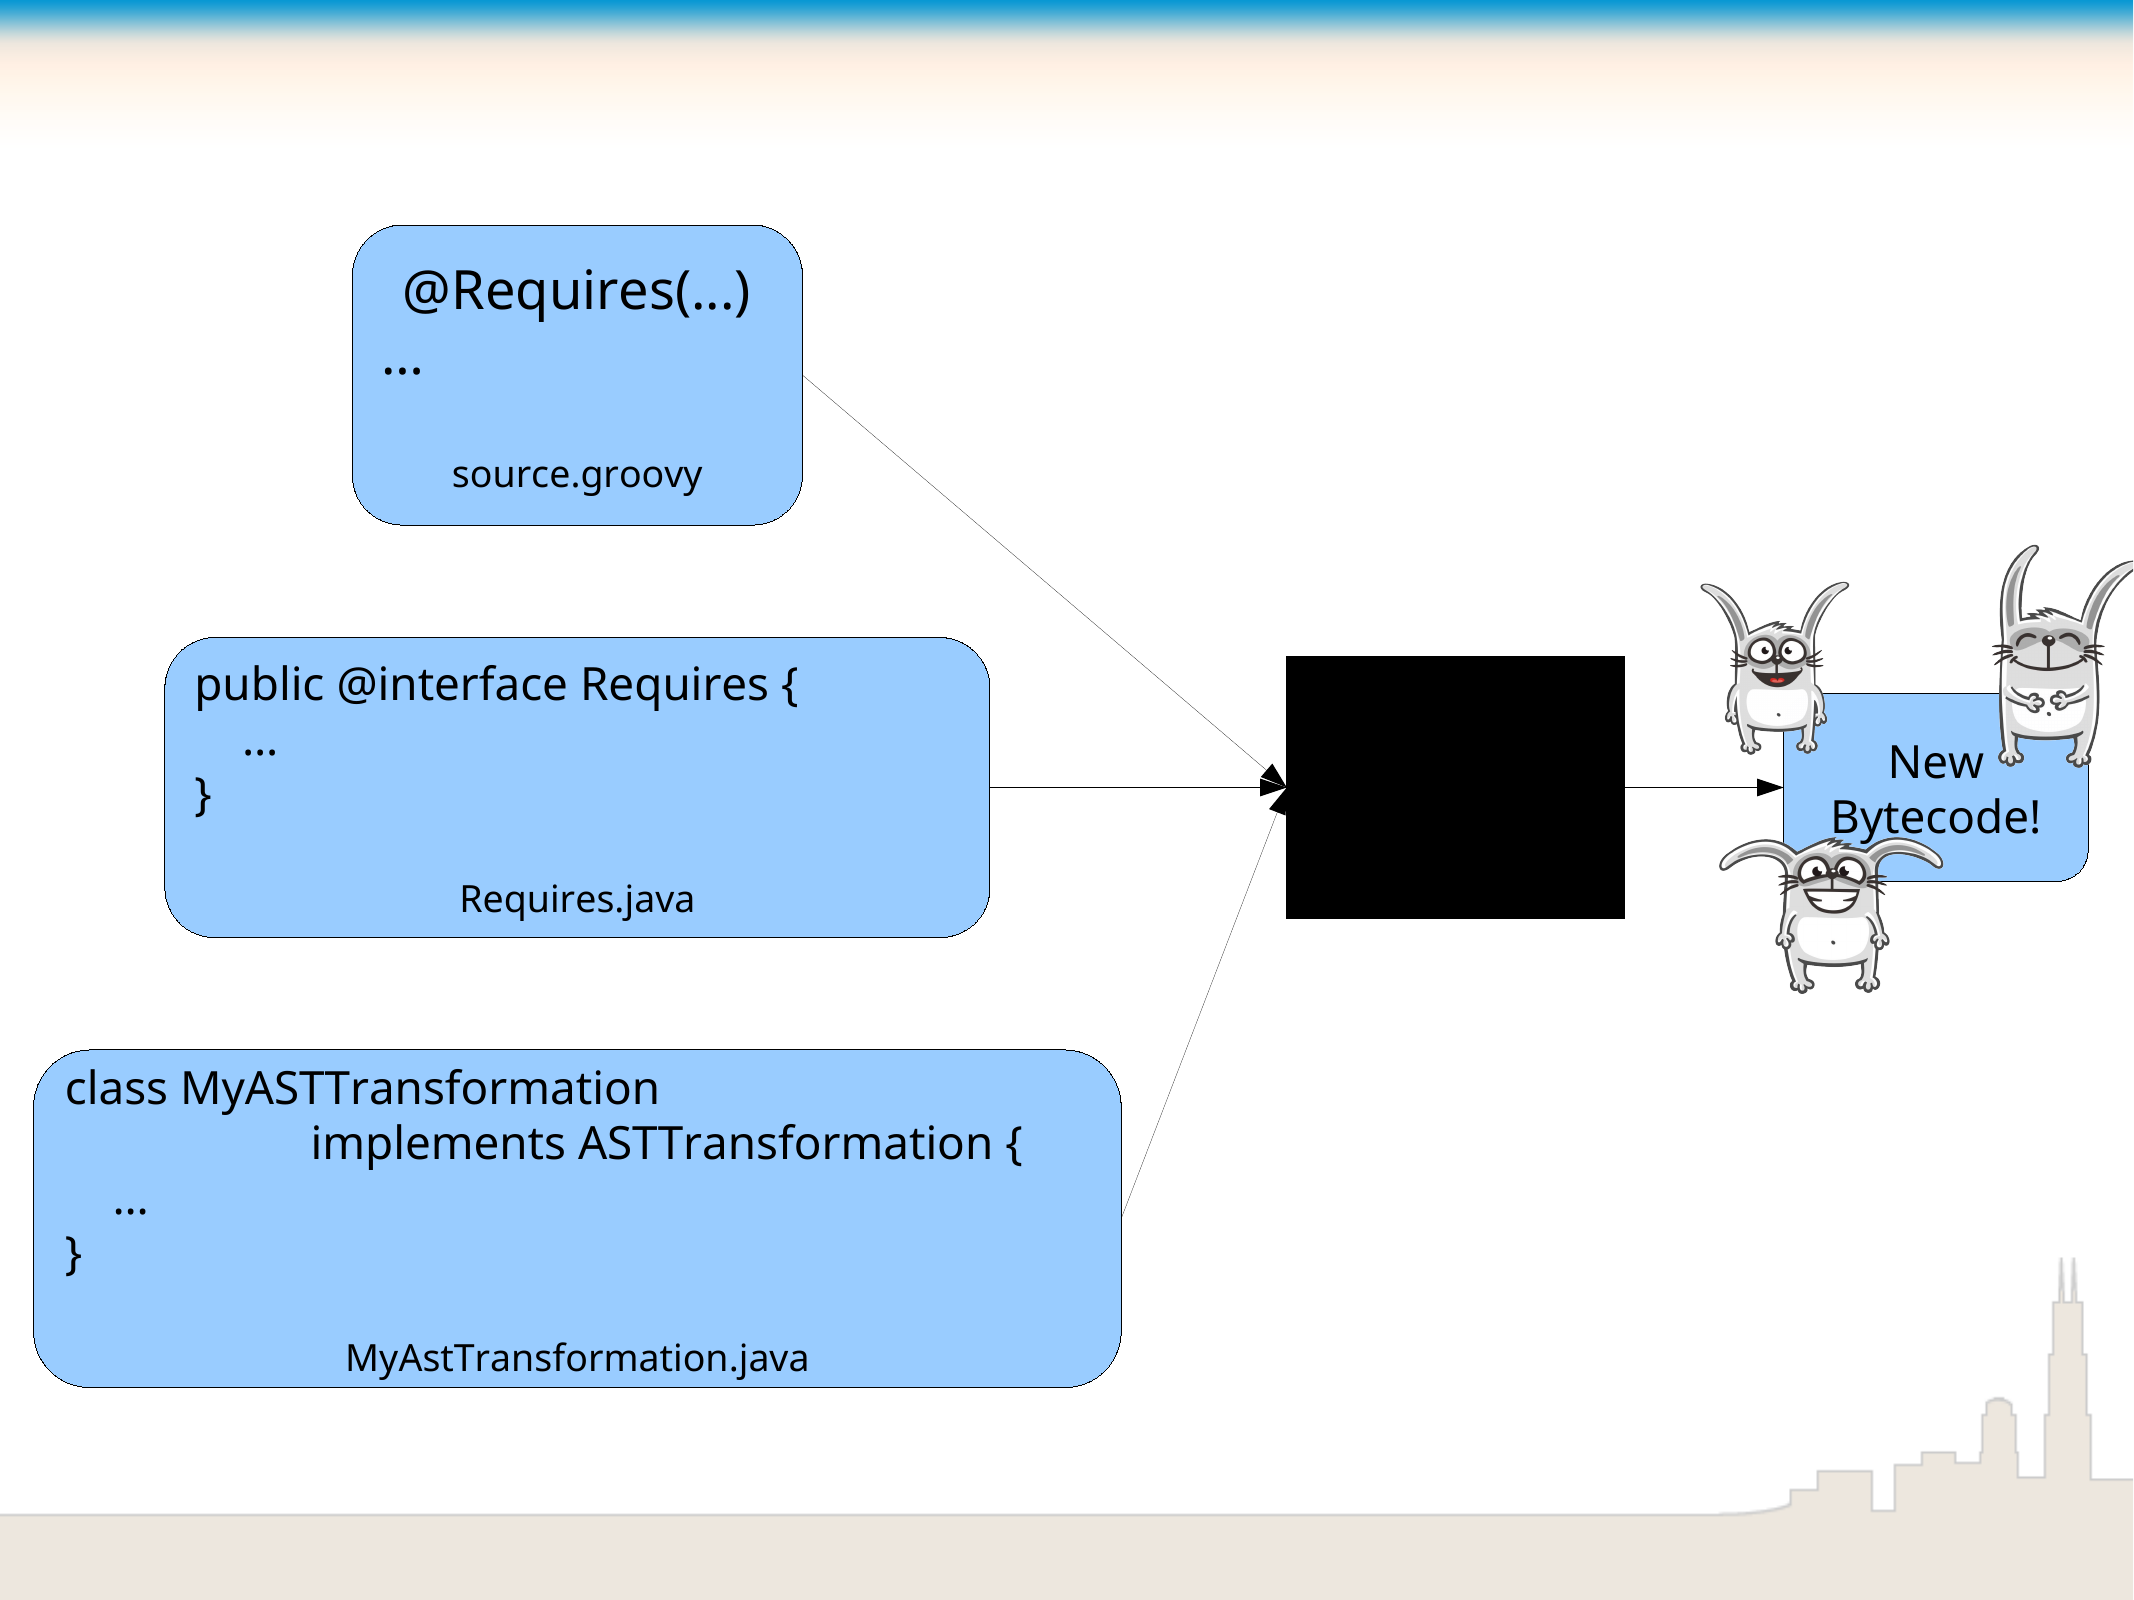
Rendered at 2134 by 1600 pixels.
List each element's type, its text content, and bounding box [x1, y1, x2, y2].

text_box public @interface Requires { … } Requires.java [164, 637, 990, 938]
text_box [1286, 656, 1625, 919]
text_box class MyASTTransformation implements ASTTransformation { … } MyAstTransformation.java [33, 1049, 1122, 1388]
picture [0, 4, 2134, 1600]
text_box @Requires(...) … source.groovy [352, 225, 803, 526]
text_box New Bytecode! [1783, 693, 2089, 882]
